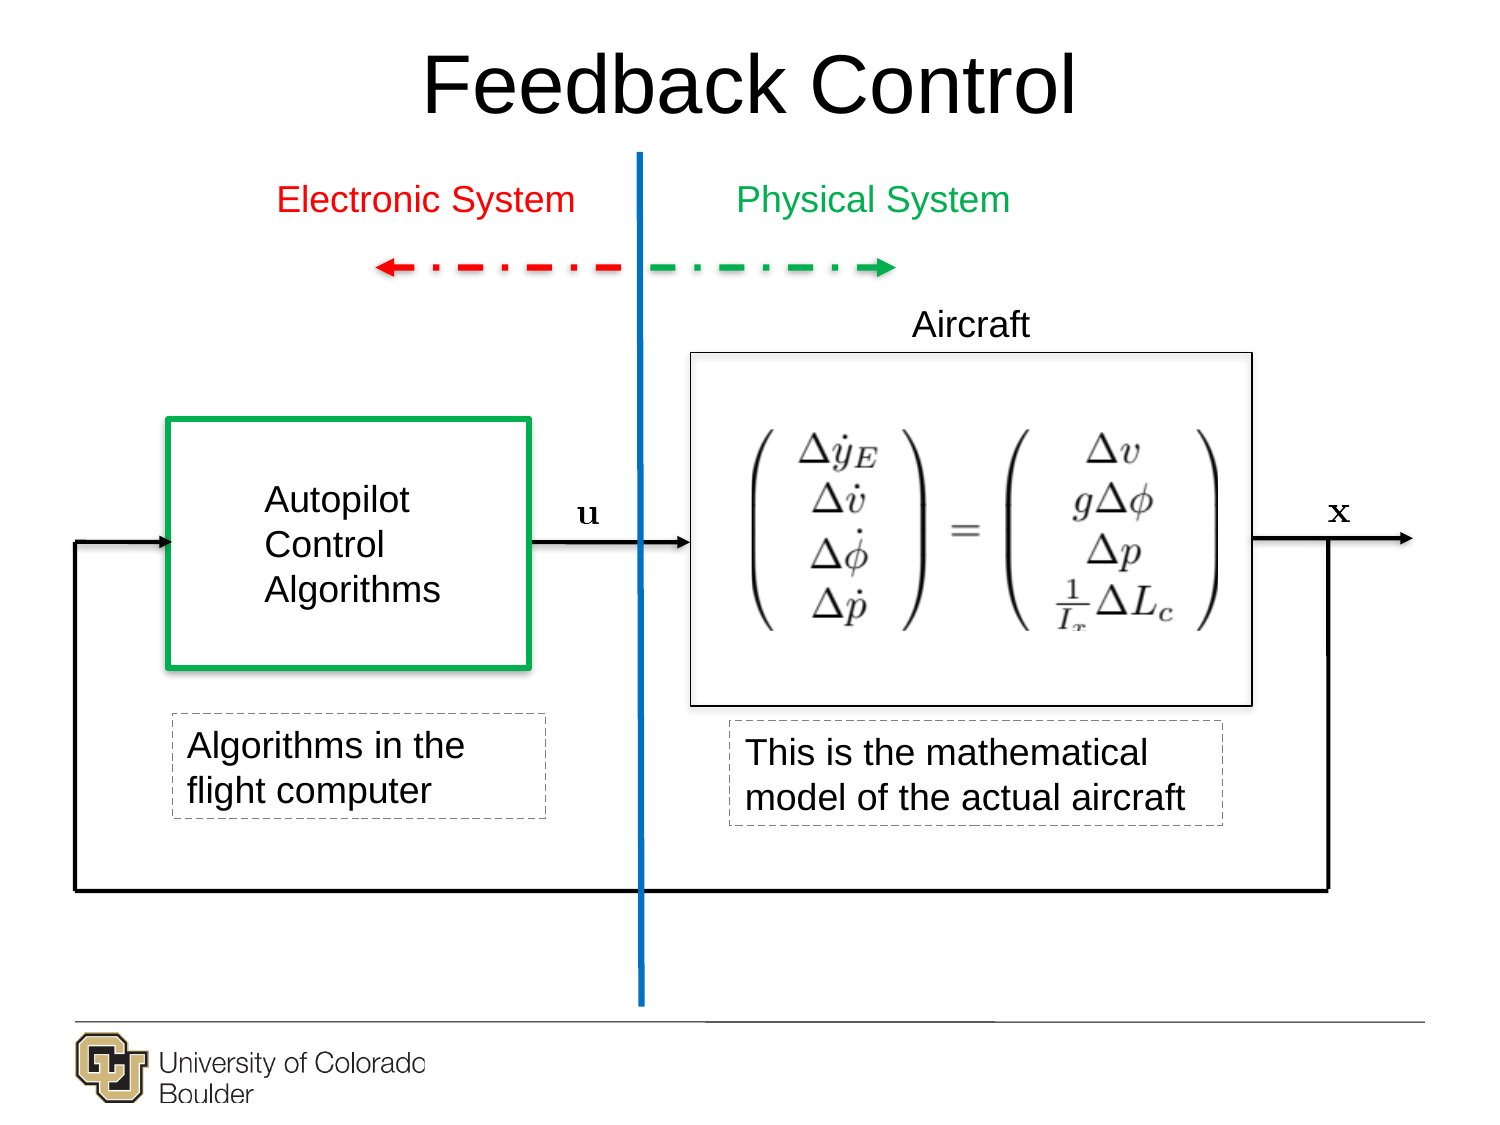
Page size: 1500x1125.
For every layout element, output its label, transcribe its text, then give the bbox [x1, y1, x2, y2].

text_box Algorithms in the flight computer [172, 713, 546, 819]
text_box Physical System [721, 168, 1026, 228]
picture [1328, 505, 1350, 522]
text_box Electronic System [261, 168, 591, 228]
title Feedback Control [75, 26, 1425, 135]
text_box [168, 419, 530, 669]
picture [577, 507, 599, 524]
text_box This is the mathematical model of the actual aircraft [729, 720, 1223, 826]
picture [751, 428, 1218, 631]
text_box Autopilot Control Algorithms [249, 467, 456, 618]
text_box Aircraft [897, 292, 1046, 353]
